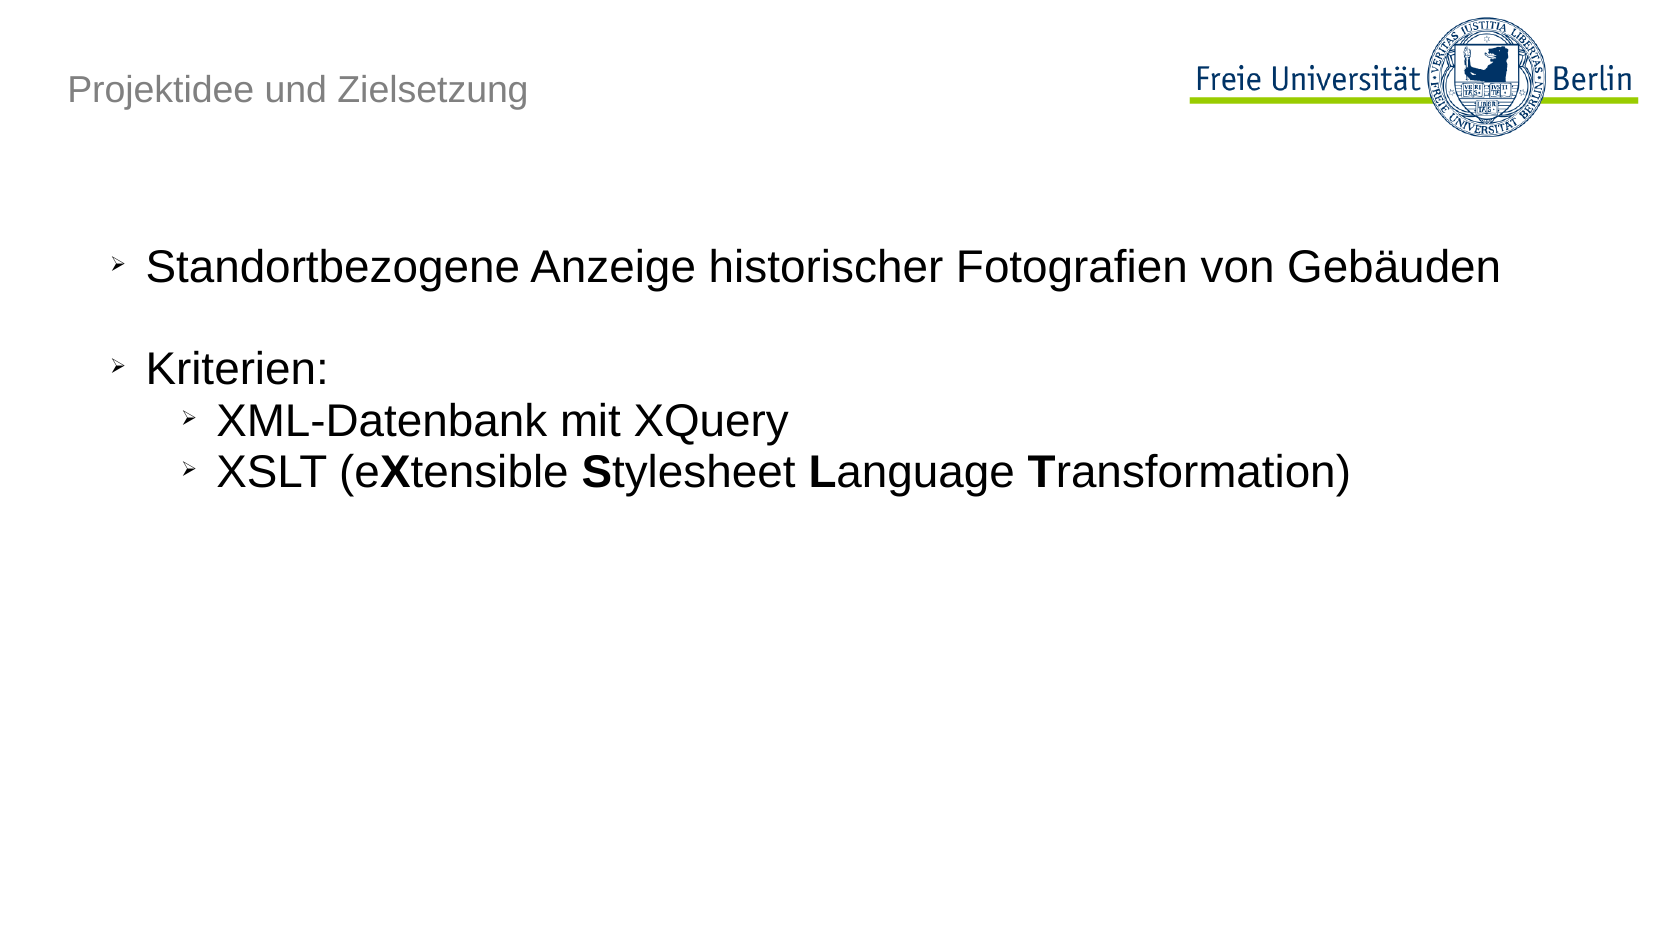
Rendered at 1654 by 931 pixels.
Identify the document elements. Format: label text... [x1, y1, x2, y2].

picture [1185, 11, 1642, 142]
text_box Projektidee und Zielsetzung [52, 61, 544, 119]
text_box Standortbezogene Anzeige historischer Fotografien von Gebäuden Kriterien: XML-Datenbank mit XQuery XSLT (eXtensible Stylesheet Language Transformation) [95, 233, 1517, 505]
